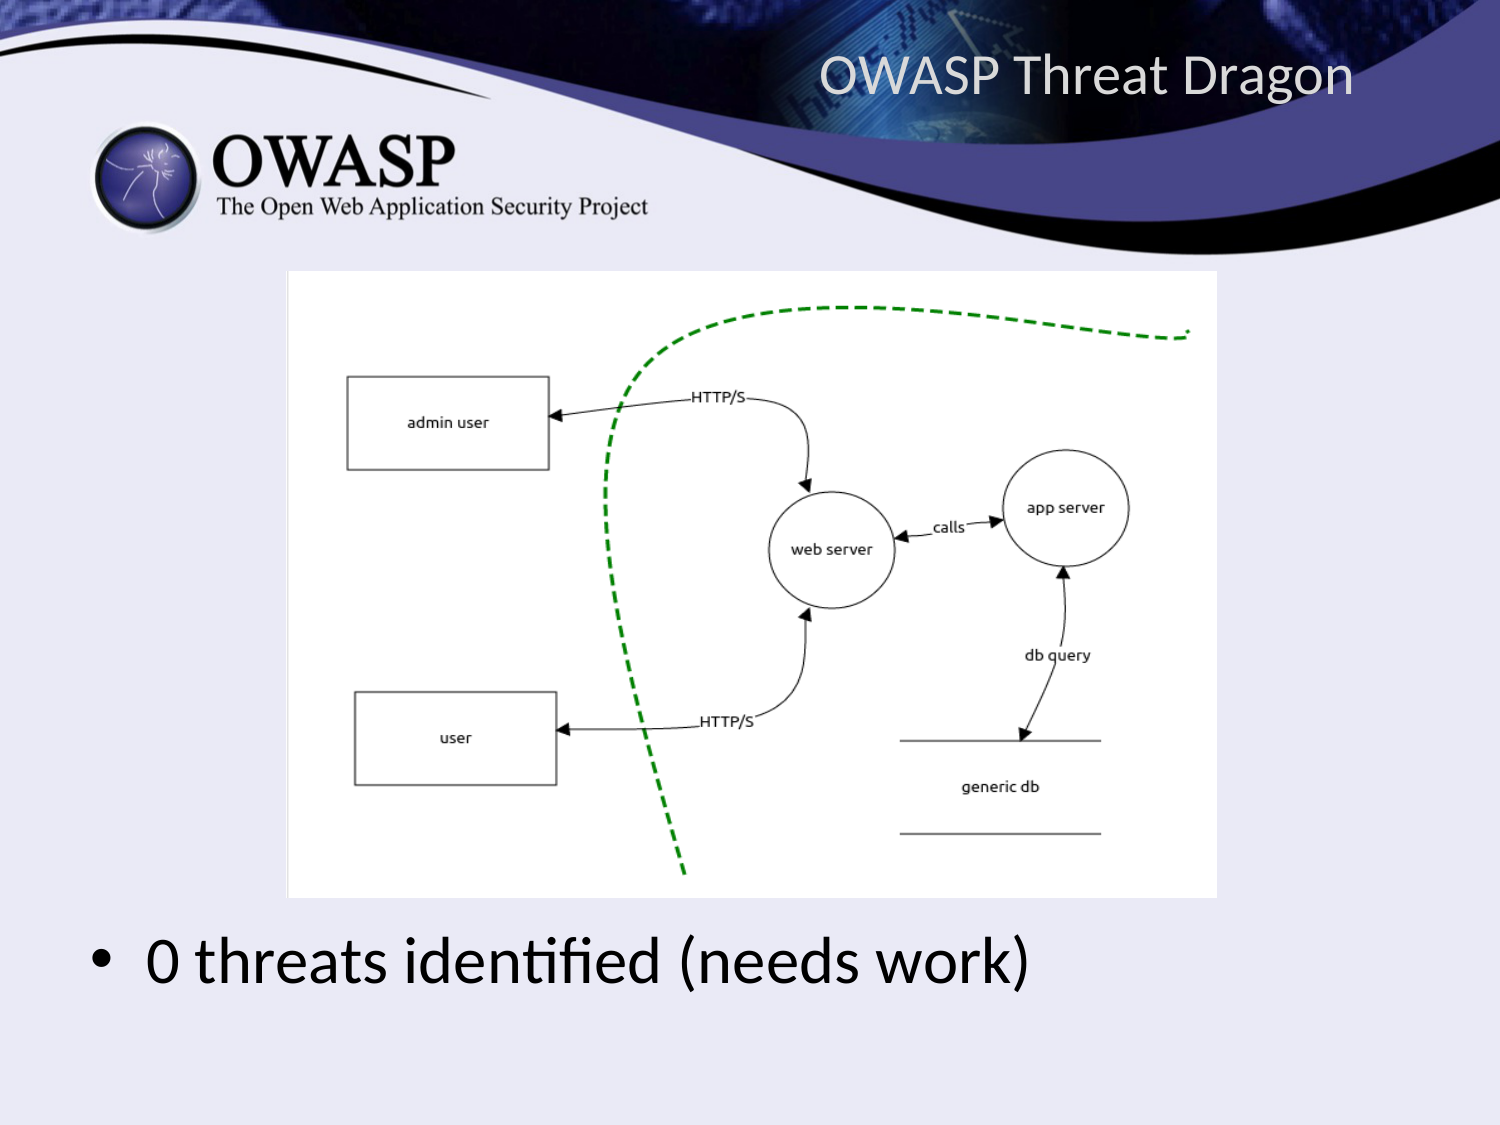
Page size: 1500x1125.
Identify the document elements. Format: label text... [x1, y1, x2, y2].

list [75, 262, 1426, 886]
picture [0, 0, 1500, 1125]
title OWASP Threat Dragon [699, 0, 1476, 149]
list 0 threats identified (needs work) [75, 909, 1426, 1017]
